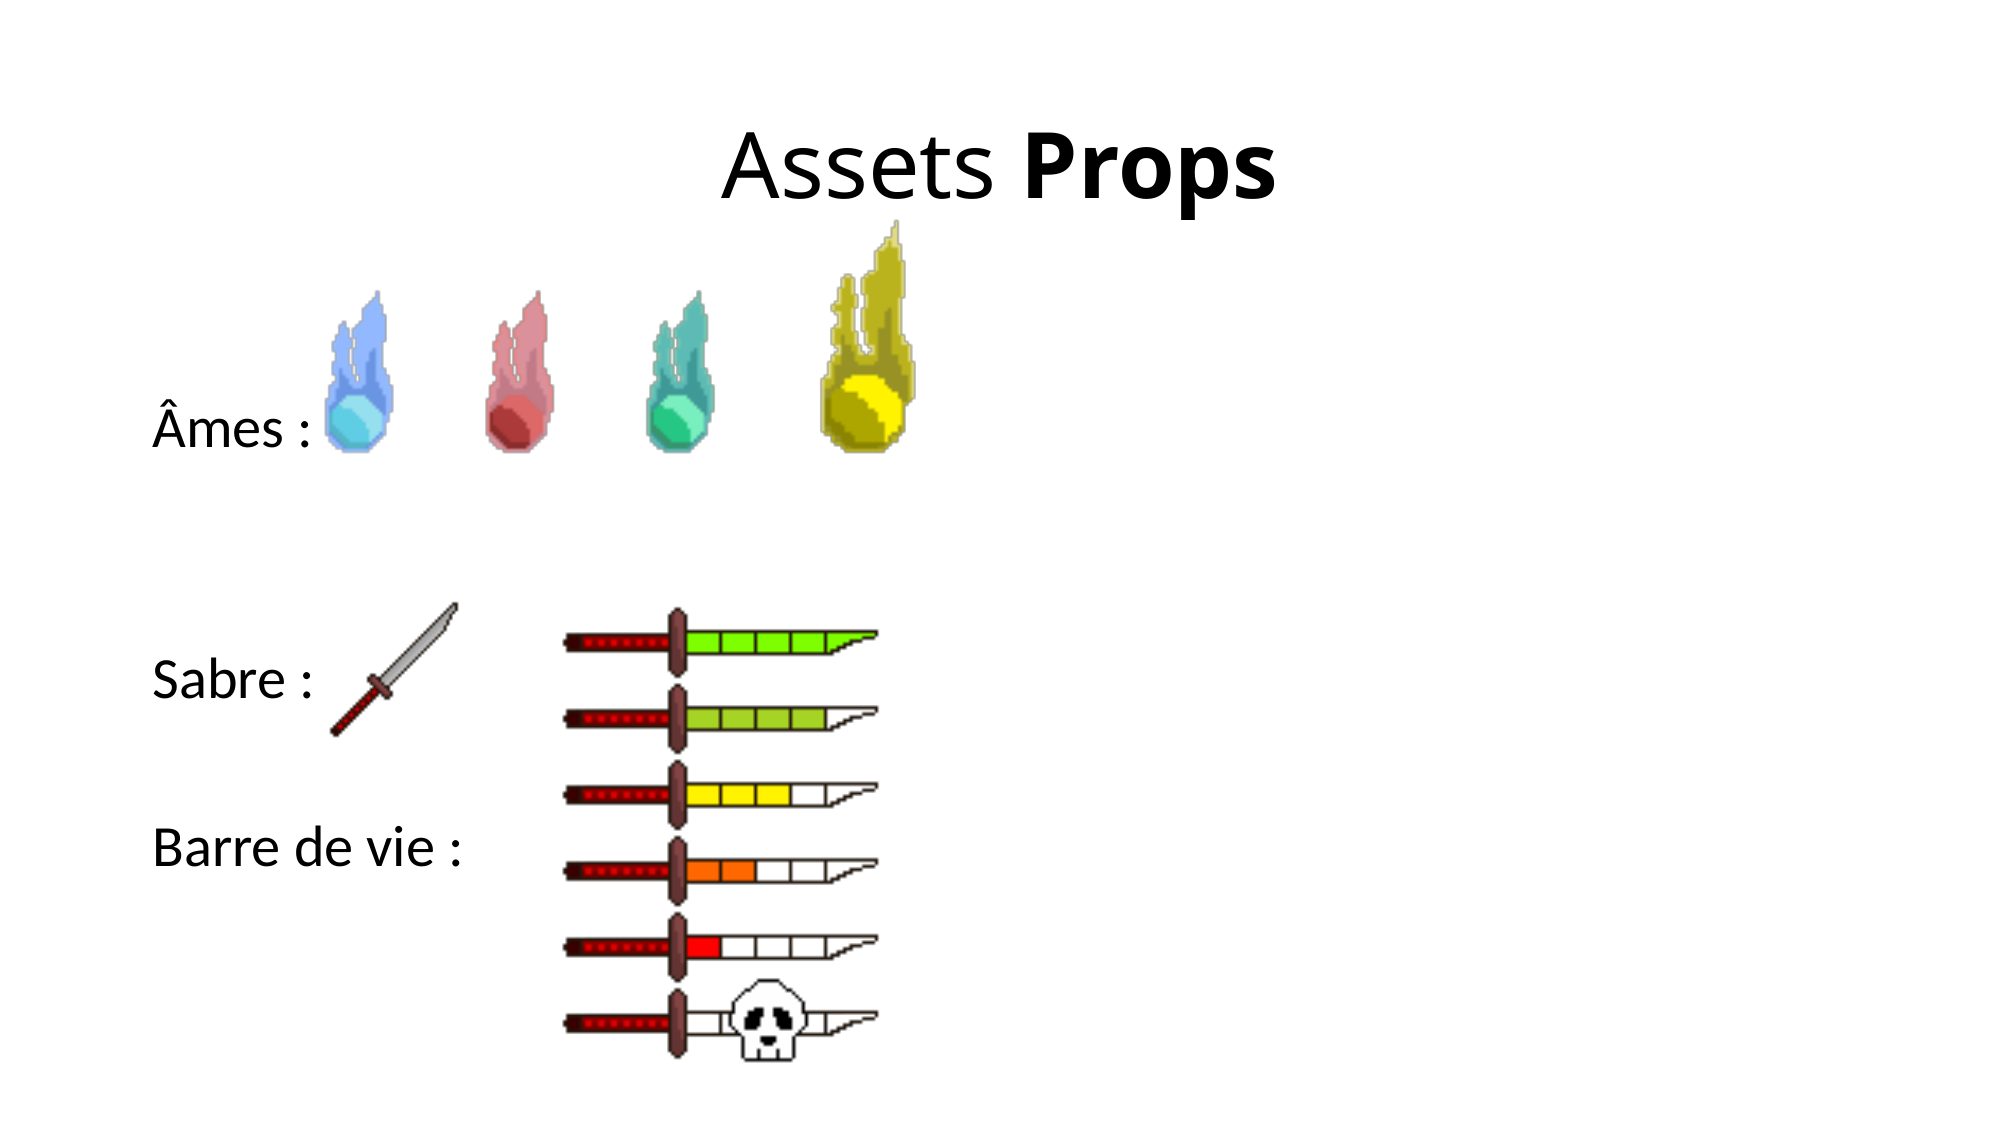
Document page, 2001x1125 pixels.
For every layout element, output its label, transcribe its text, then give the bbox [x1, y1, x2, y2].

title Assets Props [137, 59, 1863, 278]
picture [320, 575, 487, 746]
list Âmes : Sabre : Barre de vie : [137, 299, 1863, 1014]
picture [223, 168, 993, 477]
picture [542, 594, 911, 1088]
